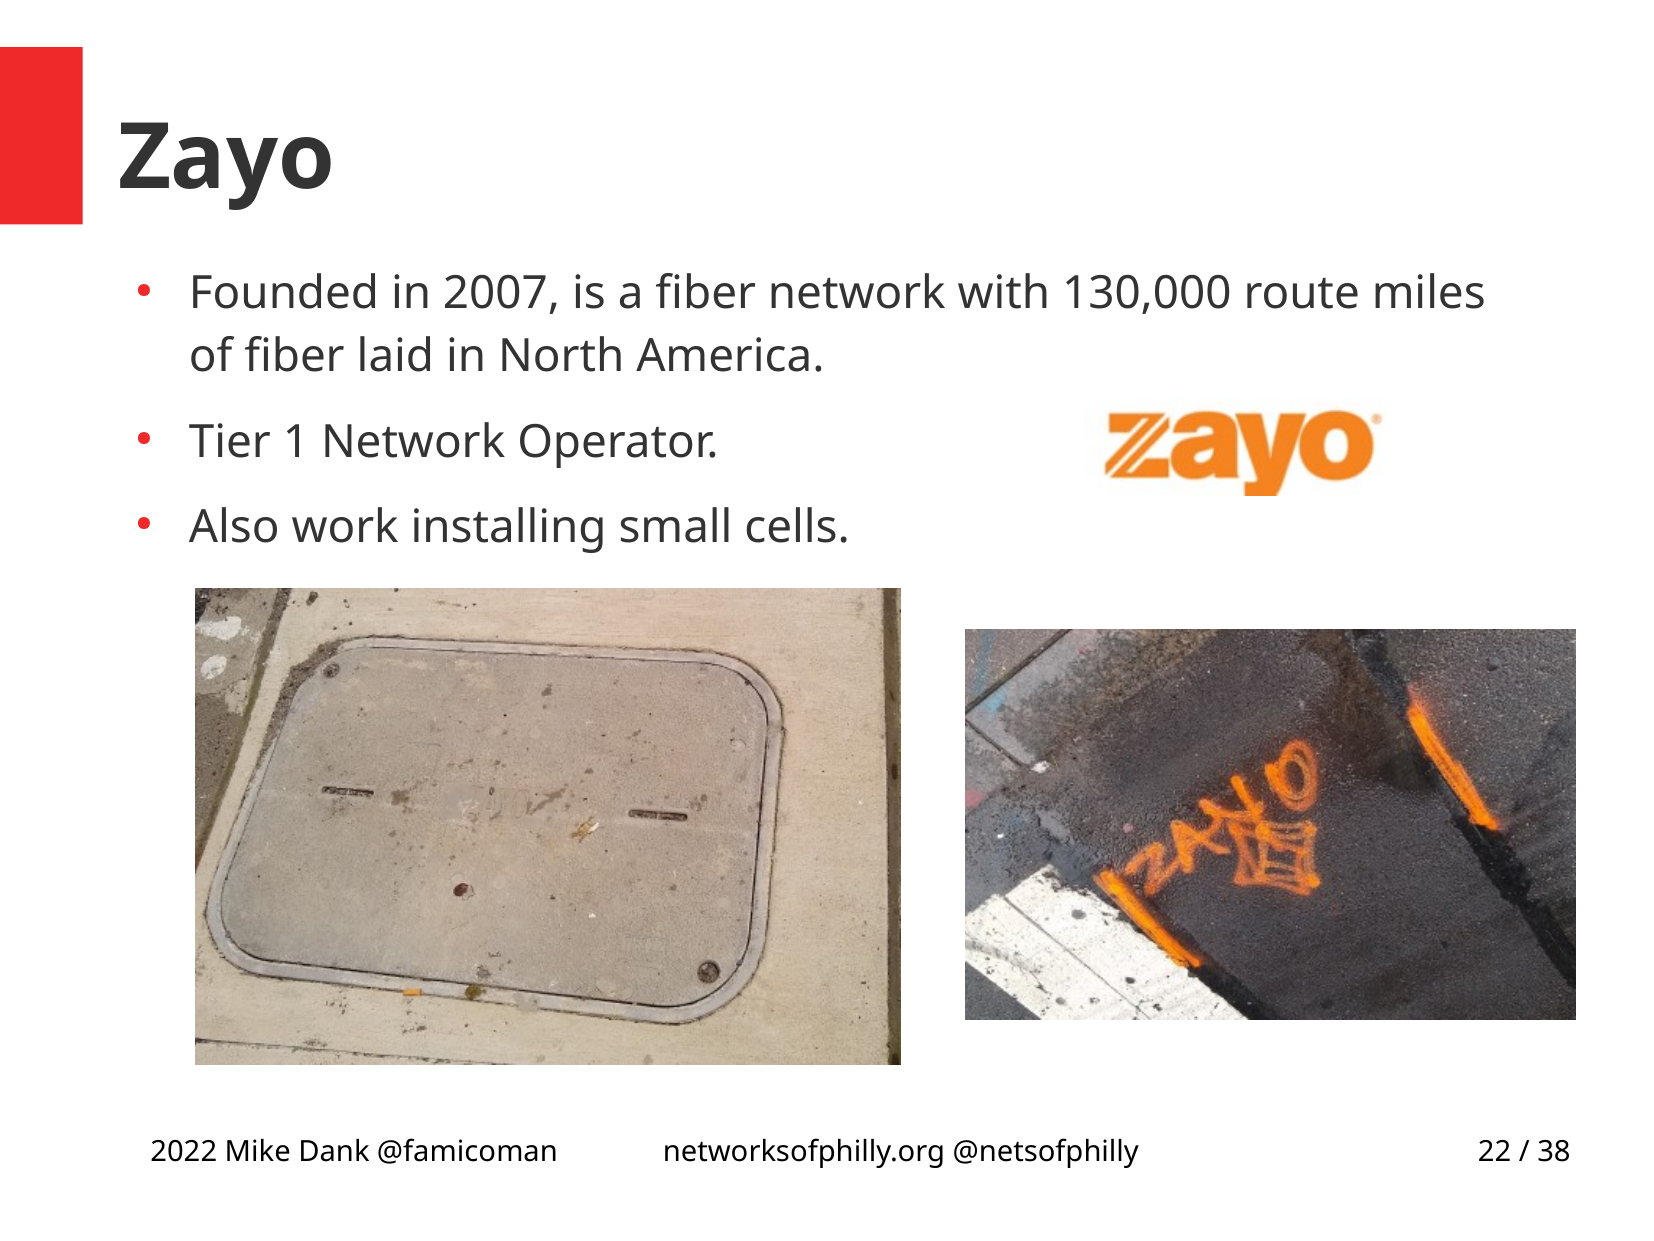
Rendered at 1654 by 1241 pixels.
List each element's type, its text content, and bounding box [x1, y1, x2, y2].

title Zayo [118, 49, 1571, 257]
list Founded in 2007, is a fiber network with 130,000 route miles of fiber laid in North America. Tier 1 Network Operator. Also work installing small cells. [118, 259, 1536, 980]
picture [195, 588, 901, 1066]
picture [965, 629, 1576, 1021]
picture [960, 374, 1526, 496]
